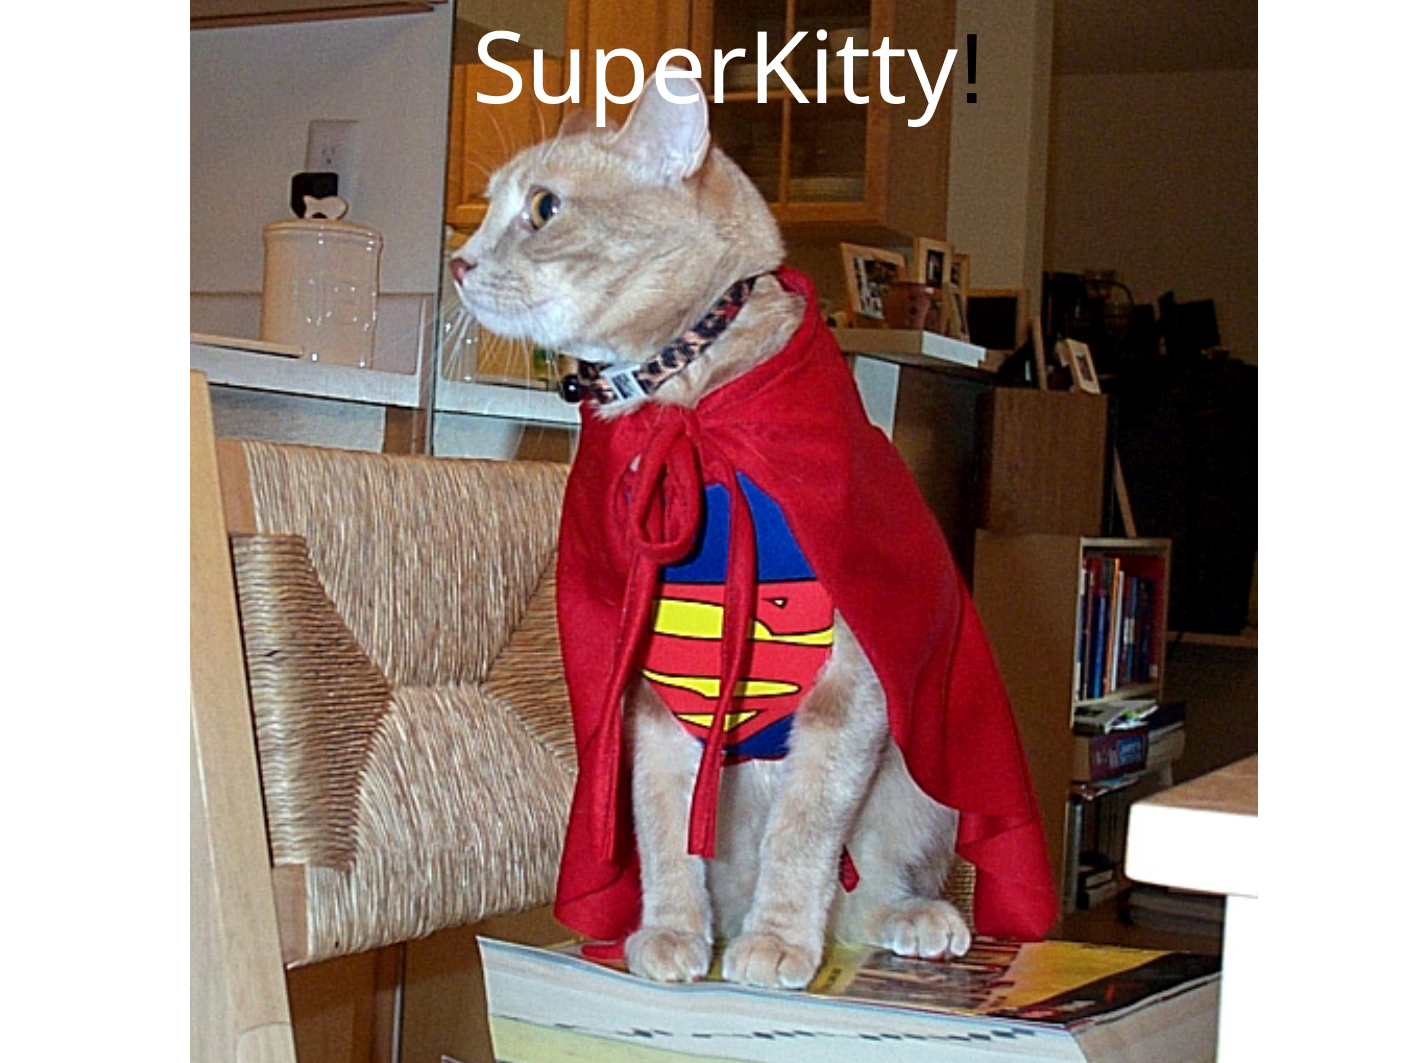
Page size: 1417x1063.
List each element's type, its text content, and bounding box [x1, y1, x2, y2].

picture [190, 0, 1258, 1063]
text_box SuperKitty! [456, 0, 1002, 134]
